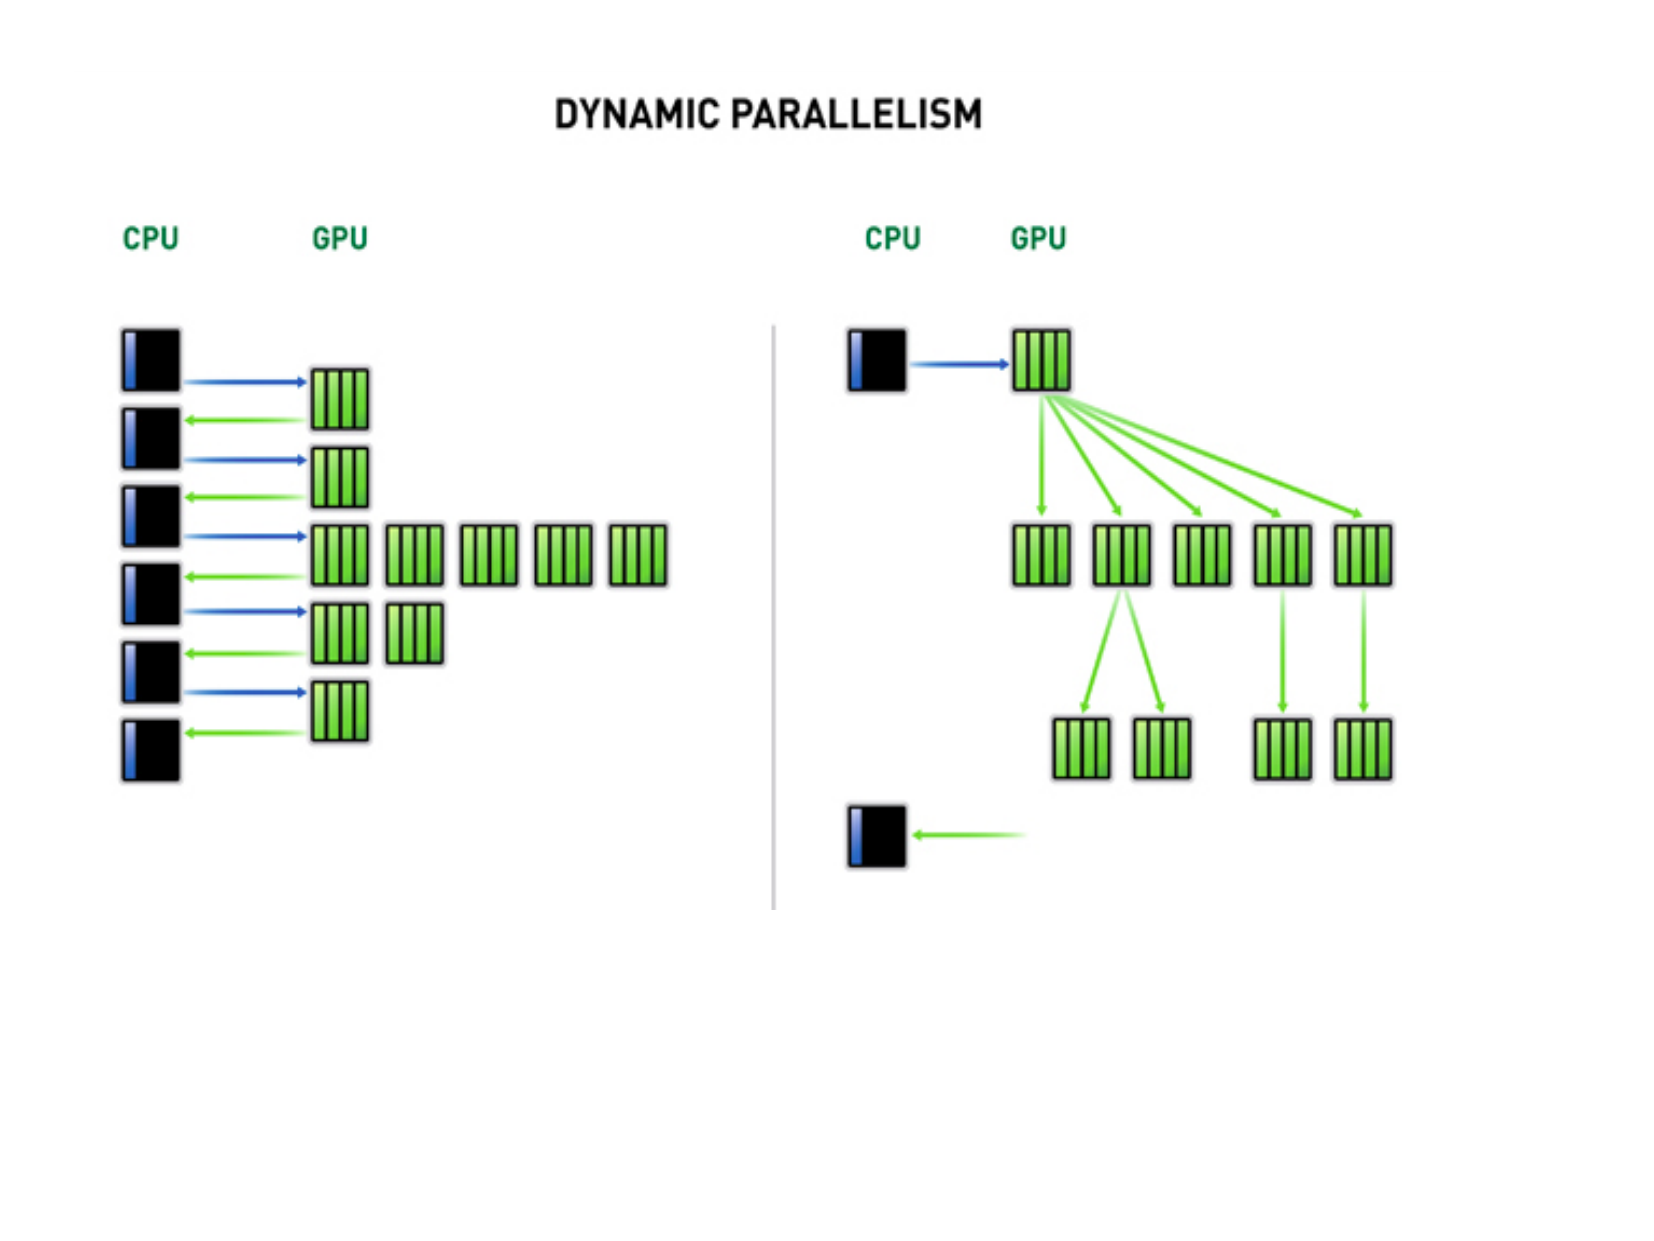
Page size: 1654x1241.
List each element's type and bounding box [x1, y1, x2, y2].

picture [74, 70, 1453, 910]
